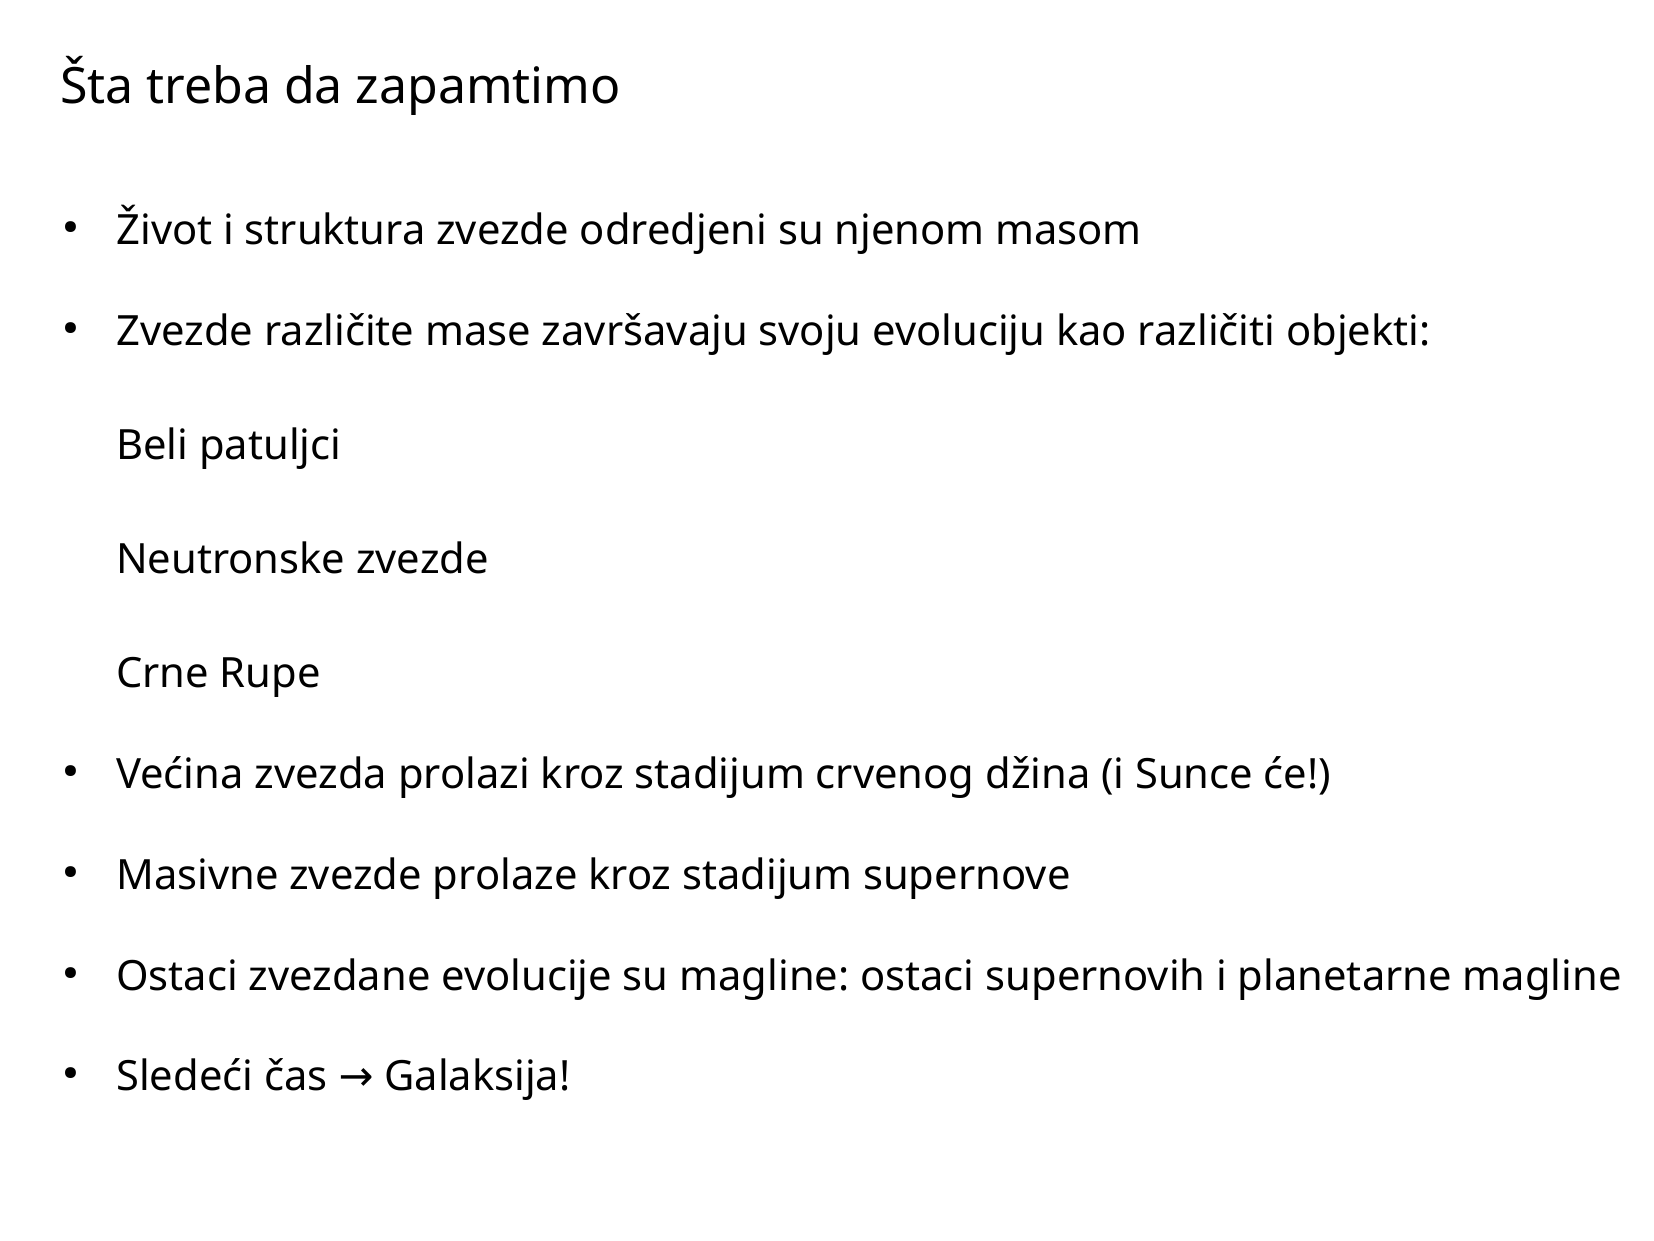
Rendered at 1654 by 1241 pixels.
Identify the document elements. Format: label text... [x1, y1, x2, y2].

title Šta treba da zapamtimo [59, 17, 1648, 150]
list Život i struktura zvezde odredjeni su njenom masom Zvezde različite mase završavaju svoju evoluciju kao različiti objekti: Beli patuljci Neutronske zvezde Crne Rupe Većina zvezda prolazi kroz stadijum crvenog džina (i Sunce će!) Masivne zvezde prolaze kroz stadijum supernove Ostaci zvezdane evolucije su magline: ostaci supernovih i planetarne magline Sledeći čas → Galaksija! [45, 199, 1635, 1173]
